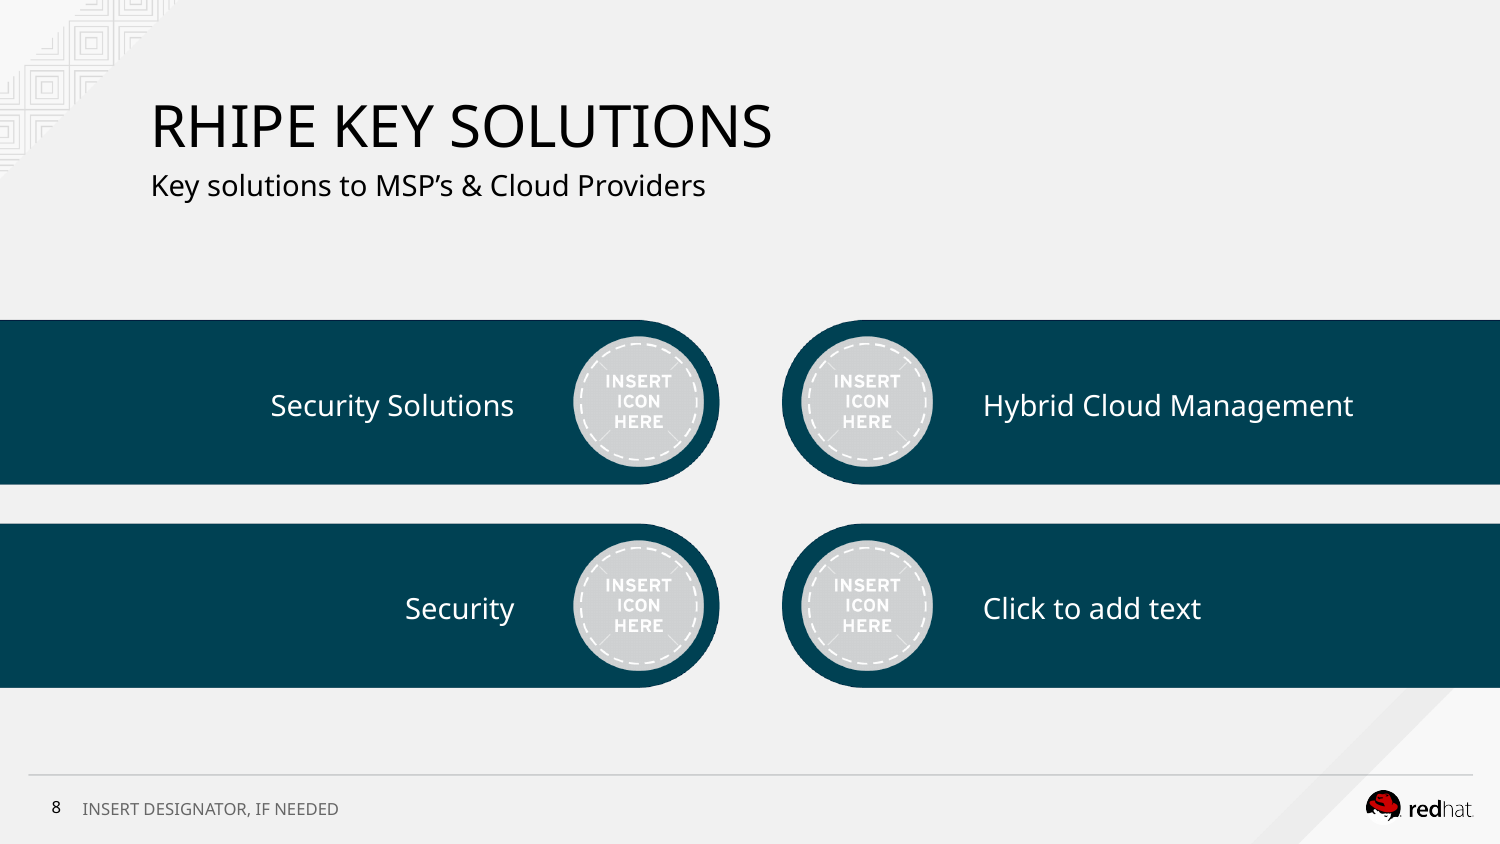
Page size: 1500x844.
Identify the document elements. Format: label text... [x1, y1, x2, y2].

picture [574, 541, 703, 670]
picture [0, 0, 1500, 844]
subtitle Security Solutions [0, 321, 530, 483]
subtitle Key solutions to MSP’s & Cloud Providers [135, 152, 1376, 207]
title RHIPE KEY SOLUTIONS [135, 0, 1365, 152]
subtitle Click to add text [967, 524, 1498, 687]
picture [802, 337, 932, 466]
picture [574, 337, 703, 466]
slide_number <number> [16, 776, 77, 842]
subtitle Hybrid Cloud Management [967, 321, 1498, 483]
subtitle Security [0, 524, 530, 687]
picture [802, 541, 932, 670]
